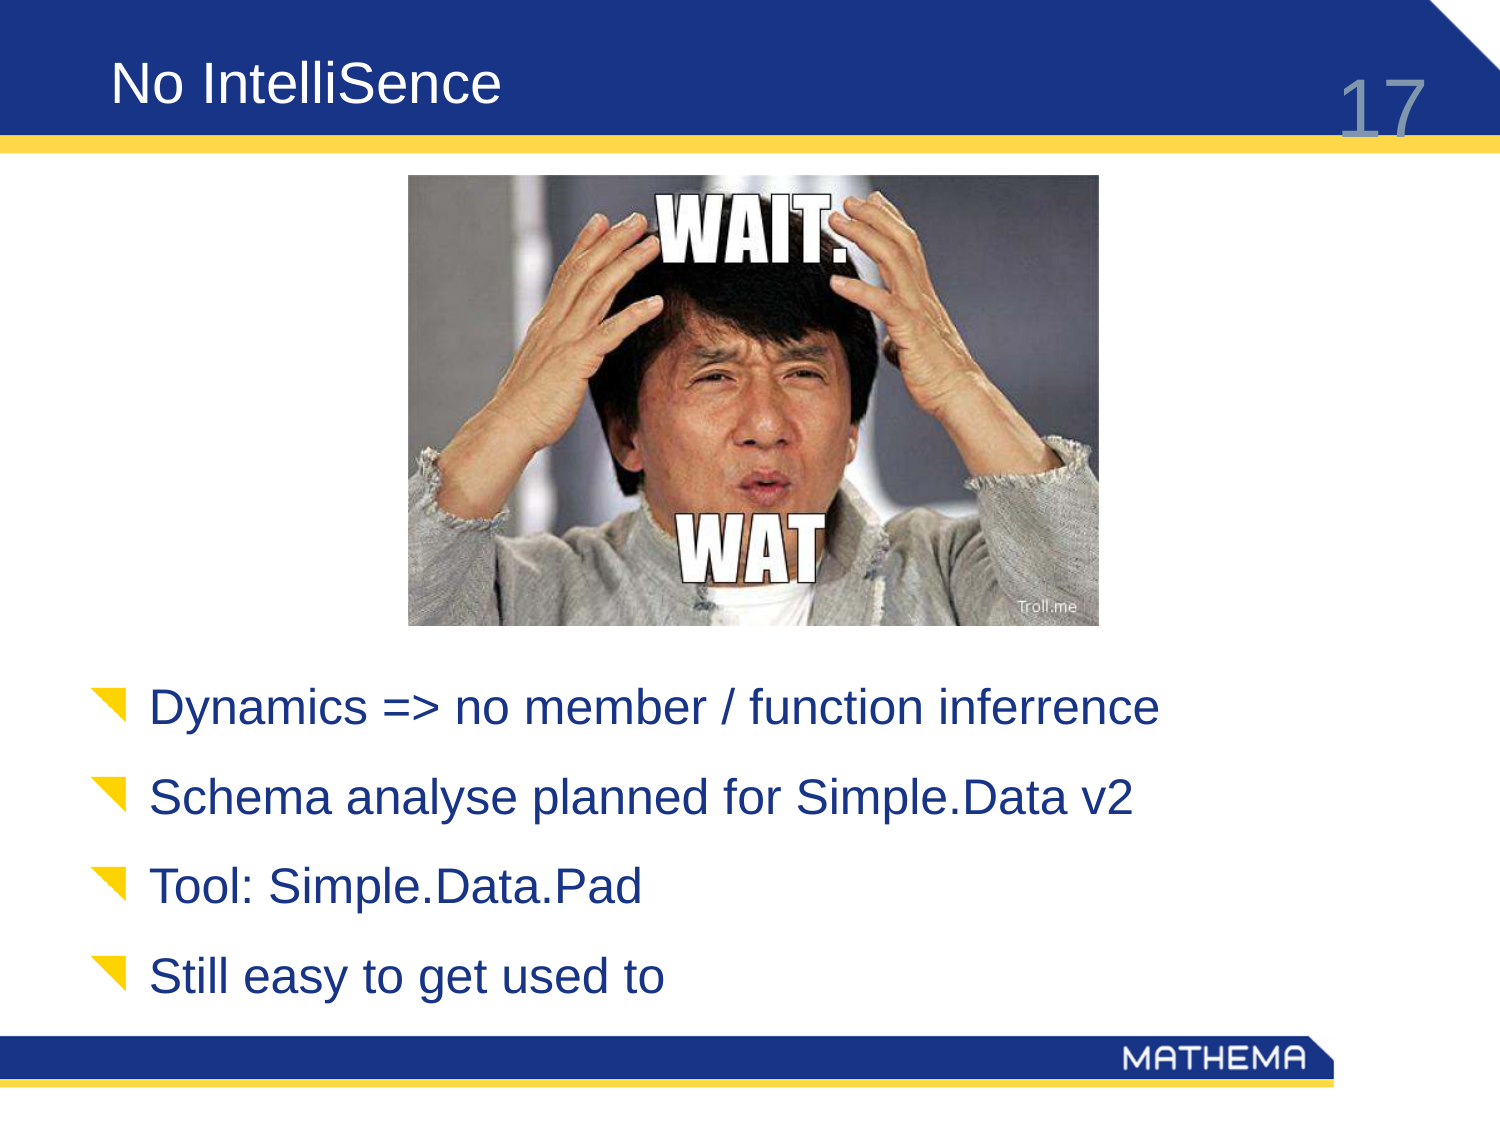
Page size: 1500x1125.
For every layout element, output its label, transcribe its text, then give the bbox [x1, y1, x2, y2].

picture [0, 0, 1500, 1125]
list Dynamics => no member / function inferrence Schema analyse planned for Simple.Data v2 Tool: Simple.Data.Pad Still easy to get used to [75, 667, 1426, 1011]
title No IntelliSence [75, 0, 1426, 174]
